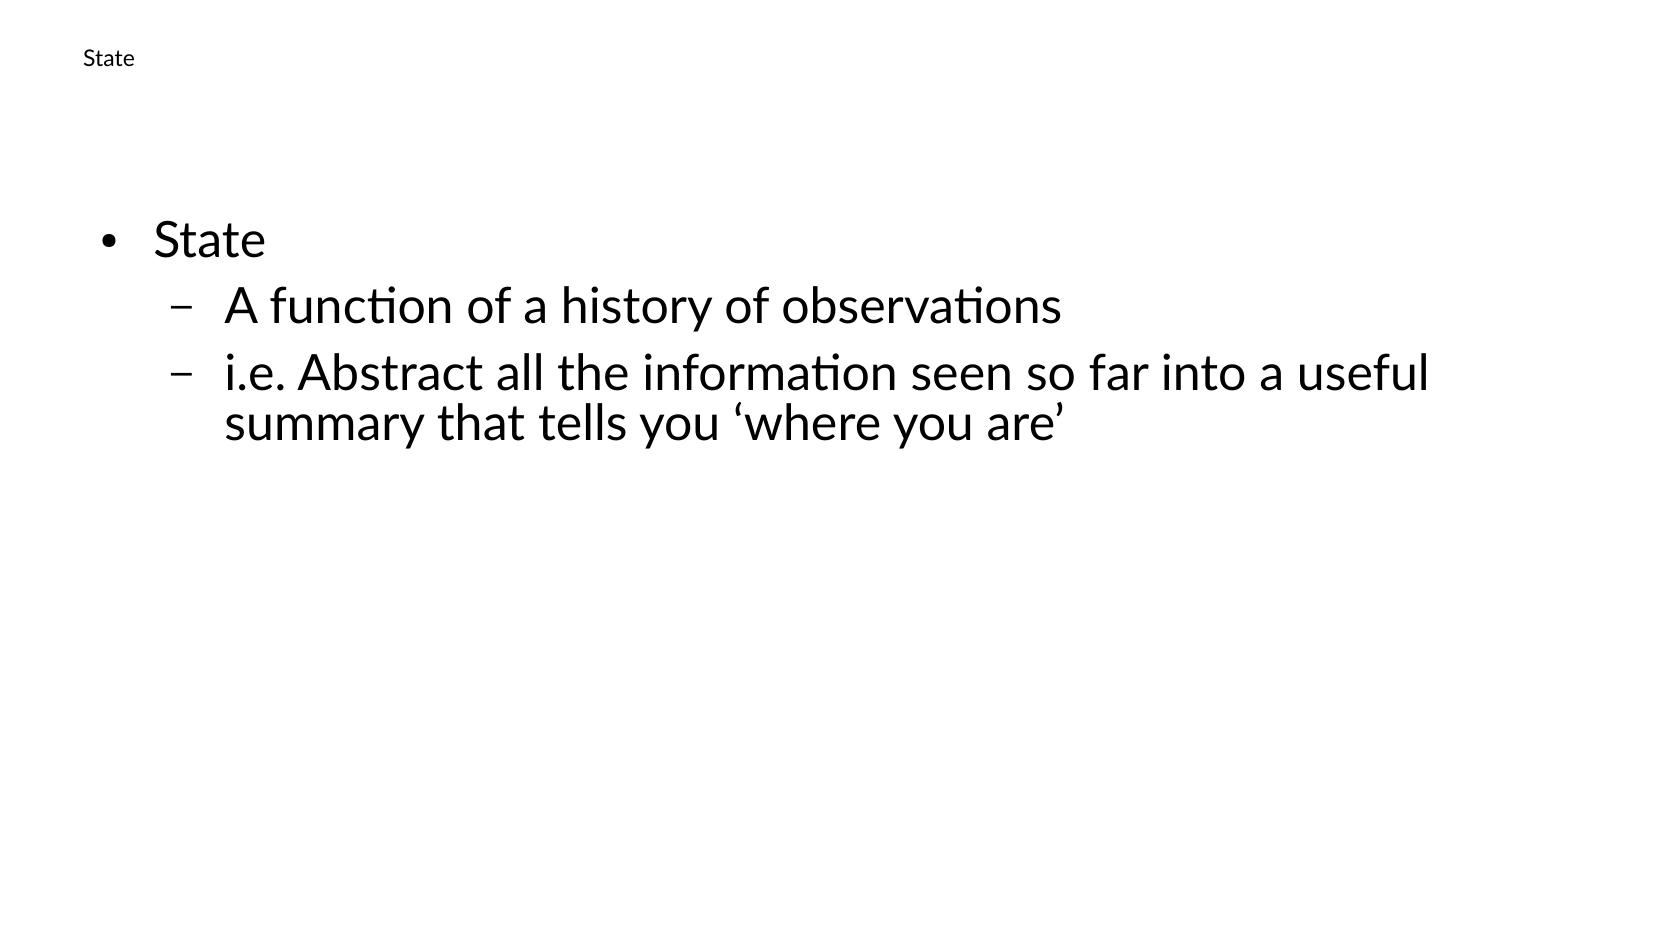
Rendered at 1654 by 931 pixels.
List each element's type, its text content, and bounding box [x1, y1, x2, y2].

title State [83, 0, 1571, 119]
list State A function of a history of observations i.e. Abstract all the information seen so far into a useful summary that tells you ‘where you are’ [82, 217, 1571, 839]
